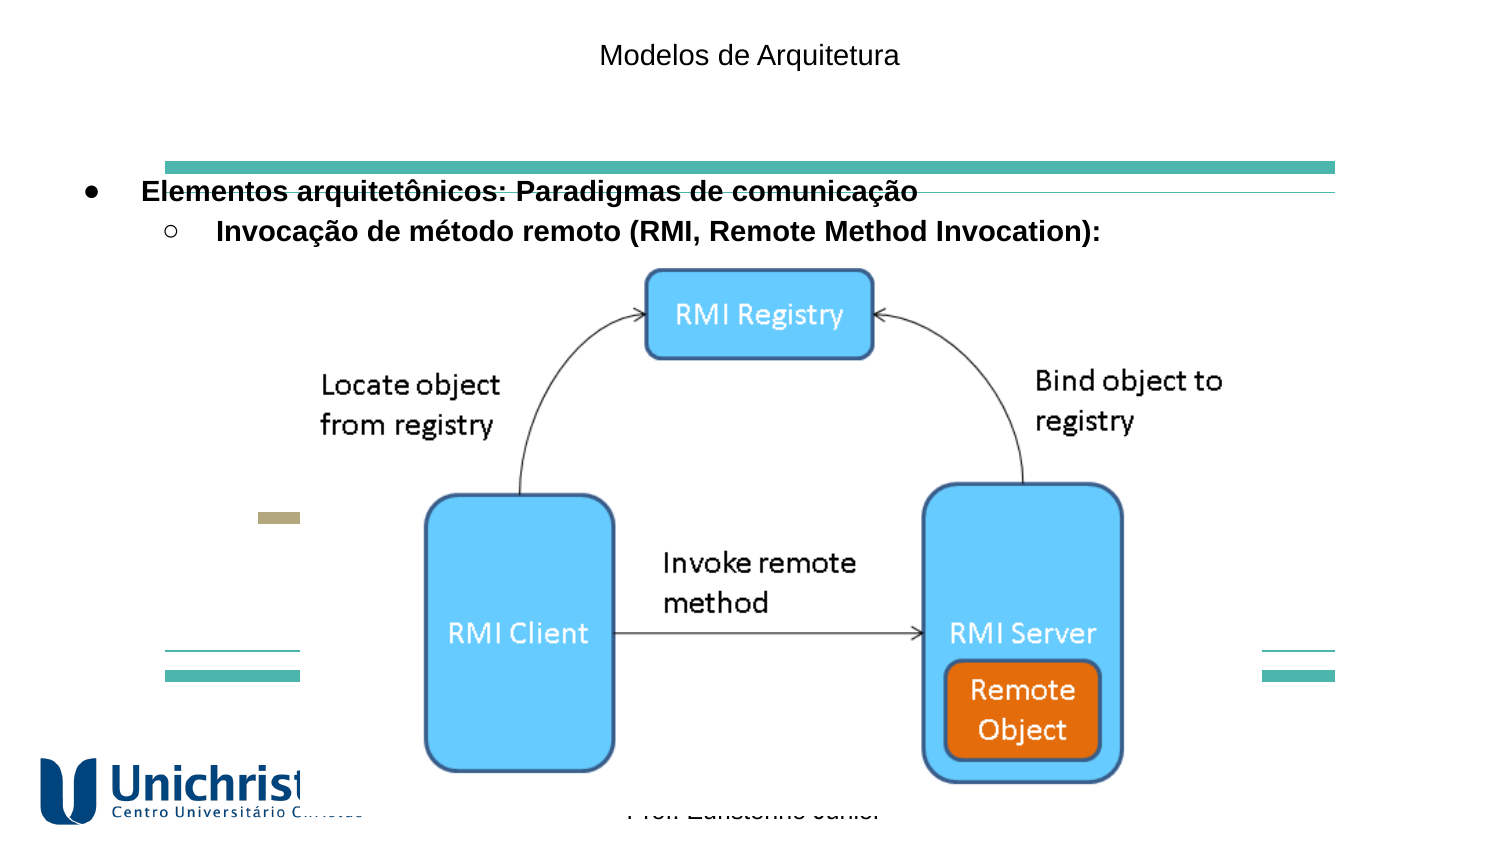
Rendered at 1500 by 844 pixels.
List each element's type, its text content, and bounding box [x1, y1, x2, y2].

list Elementos arquitetônicos: Paradigmas de comunicação Invocação de método remoto (RMI, Remote Method Invocation): [51, 152, 1449, 750]
title Modelos de Arquitetura [51, 20, 1449, 137]
picture [35, 268, 1262, 827]
